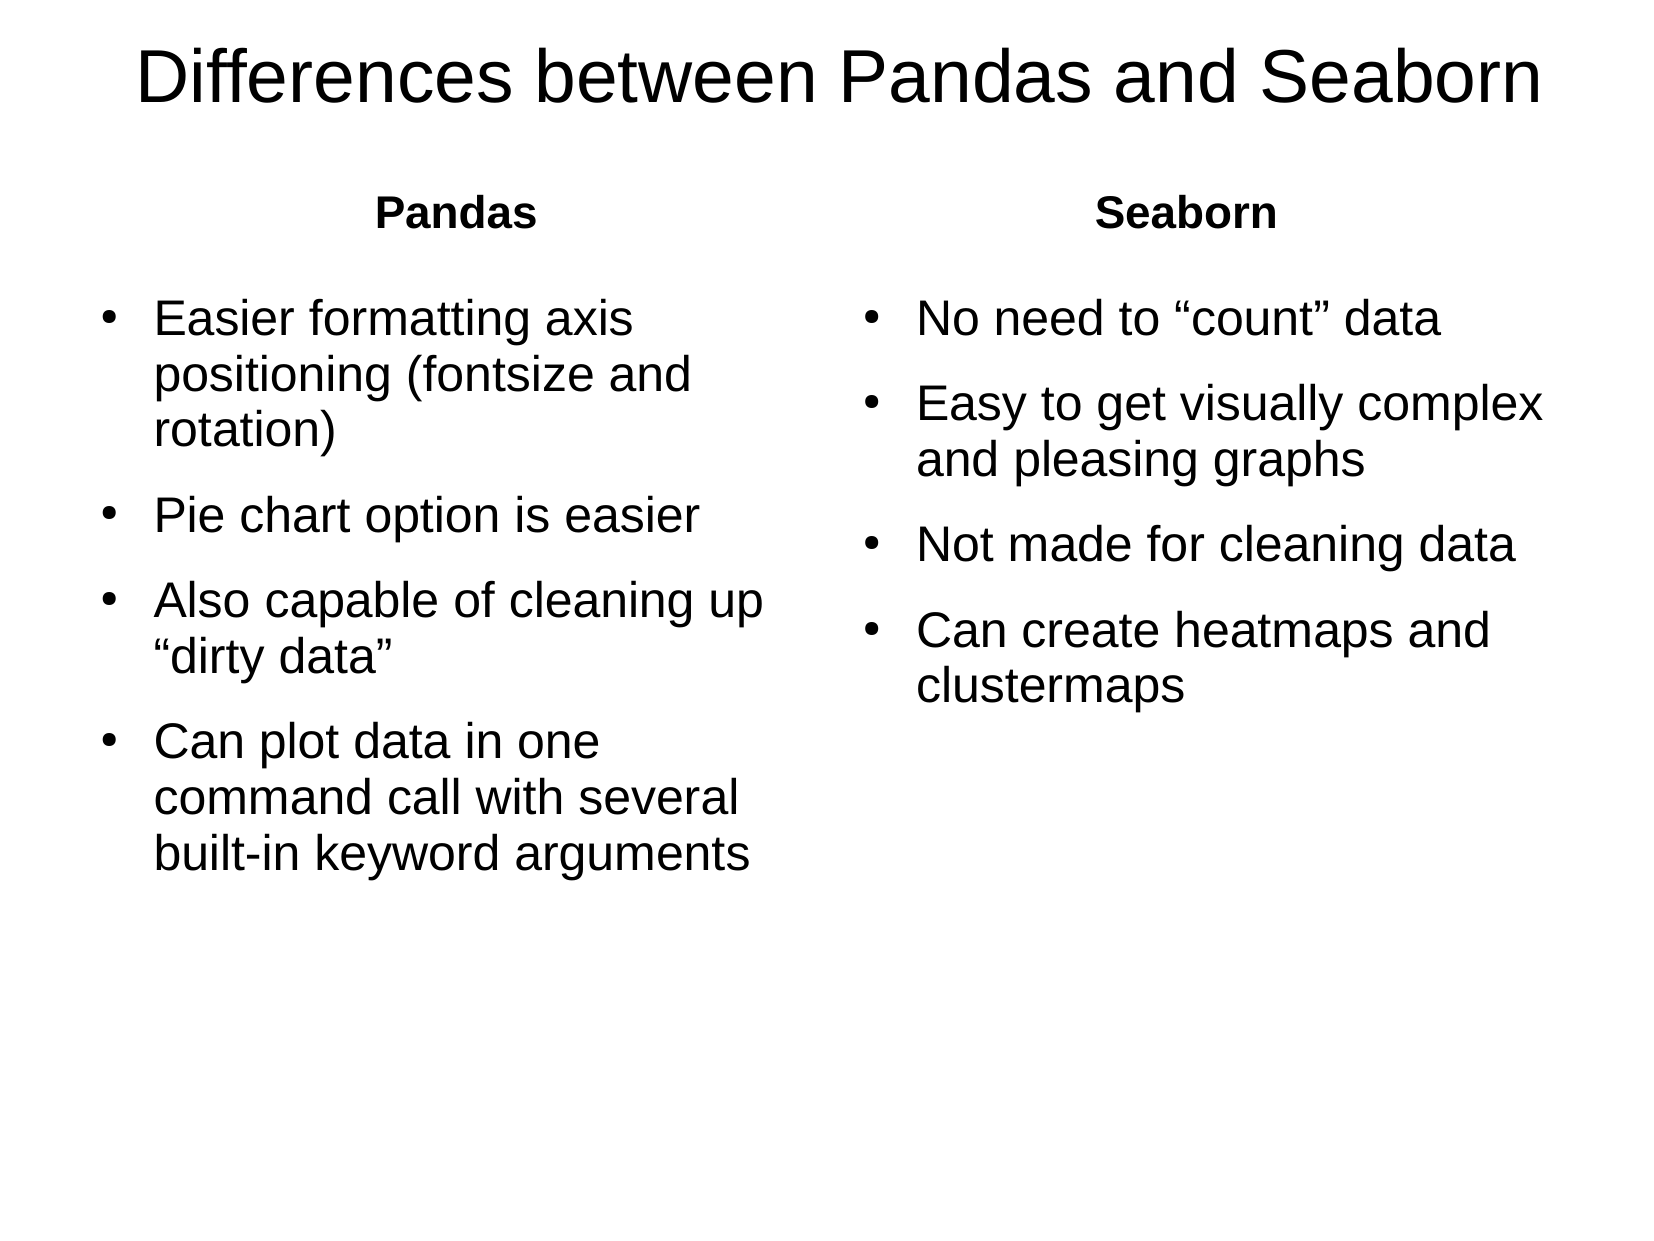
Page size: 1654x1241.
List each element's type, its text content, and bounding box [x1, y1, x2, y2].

list No need to “count” data Easy to get visually complex and pleasing graphs Not made for cleaning data Can create heatmaps and clustermaps [845, 290, 1572, 1010]
text_box Pandas [360, 180, 556, 247]
title Differences between Pandas and Seaborn [15, 0, 1654, 181]
list Easier formatting axis positioning (fontsize and rotation) Pie chart option is easier Also capable of cleaning up “dirty data” Can plot data in one command call with several built-in keyword arguments [82, 290, 809, 1036]
text_box Seaborn [1080, 180, 1330, 298]
